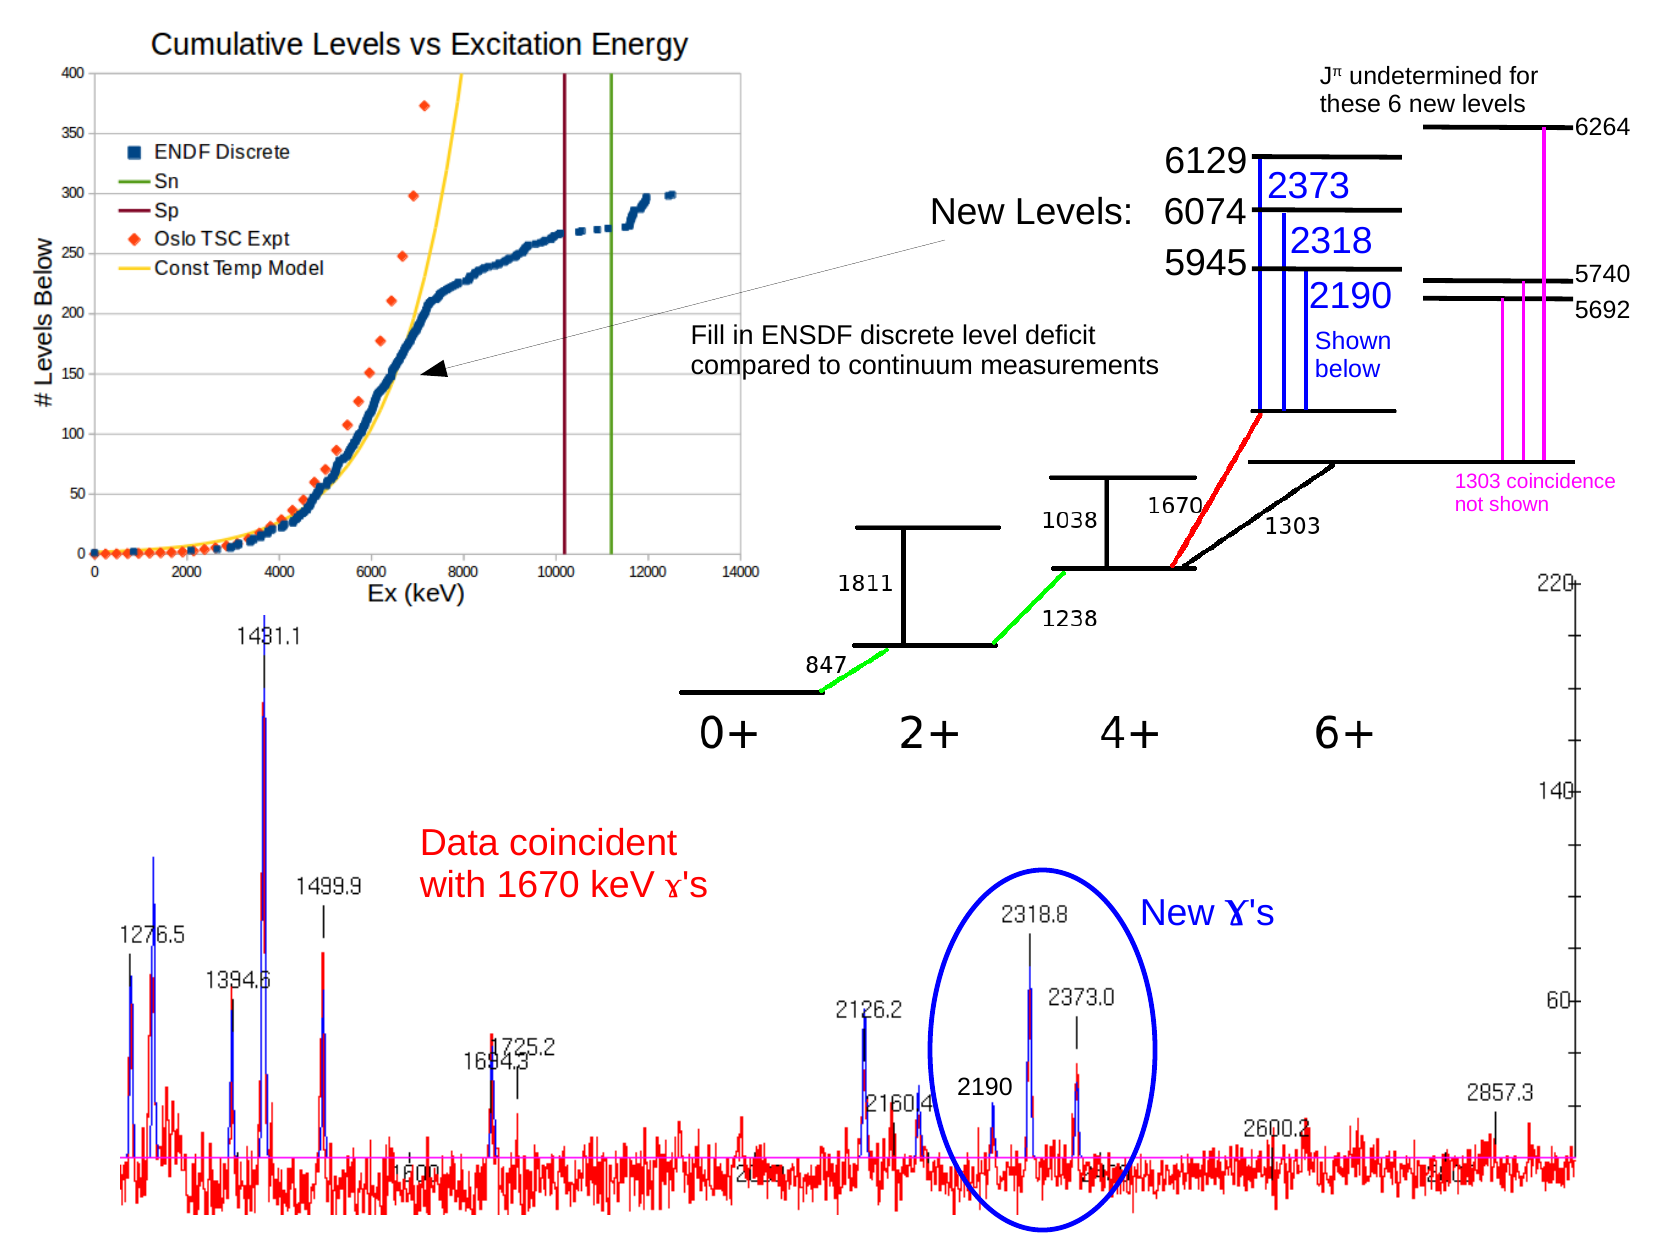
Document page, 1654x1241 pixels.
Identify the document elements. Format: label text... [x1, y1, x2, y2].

text_box 6074 [1148, 183, 1262, 241]
text_box 6129 [1149, 132, 1263, 190]
text_box 5740 [1560, 252, 1646, 288]
text_box New ɤ's [1125, 870, 1297, 946]
text_box Fill in ENSDF discrete level deficit compared to continuum measurements [675, 312, 1182, 388]
text_box 2373 [1262, 159, 1366, 207]
text_box 2318 [1275, 213, 1388, 266]
text_box Data coincident with 1670 keV ɤ's [405, 813, 738, 913]
text_box 6264 [1560, 105, 1646, 149]
text_box 1303 coincidence not shown [1440, 461, 1631, 524]
text_box New Levels: [915, 183, 1148, 241]
picture [933, 873, 1152, 1216]
text_box Shown below [1300, 319, 1414, 391]
text_box 5945 [1149, 234, 1263, 291]
text_box 5692 [1560, 288, 1646, 332]
text_box 2190 [1294, 267, 1407, 325]
picture [15, 28, 1581, 1216]
text_box Jπ undetermined for these 6 new levels [1305, 54, 1591, 126]
text_box 2190 [942, 1065, 1028, 1109]
